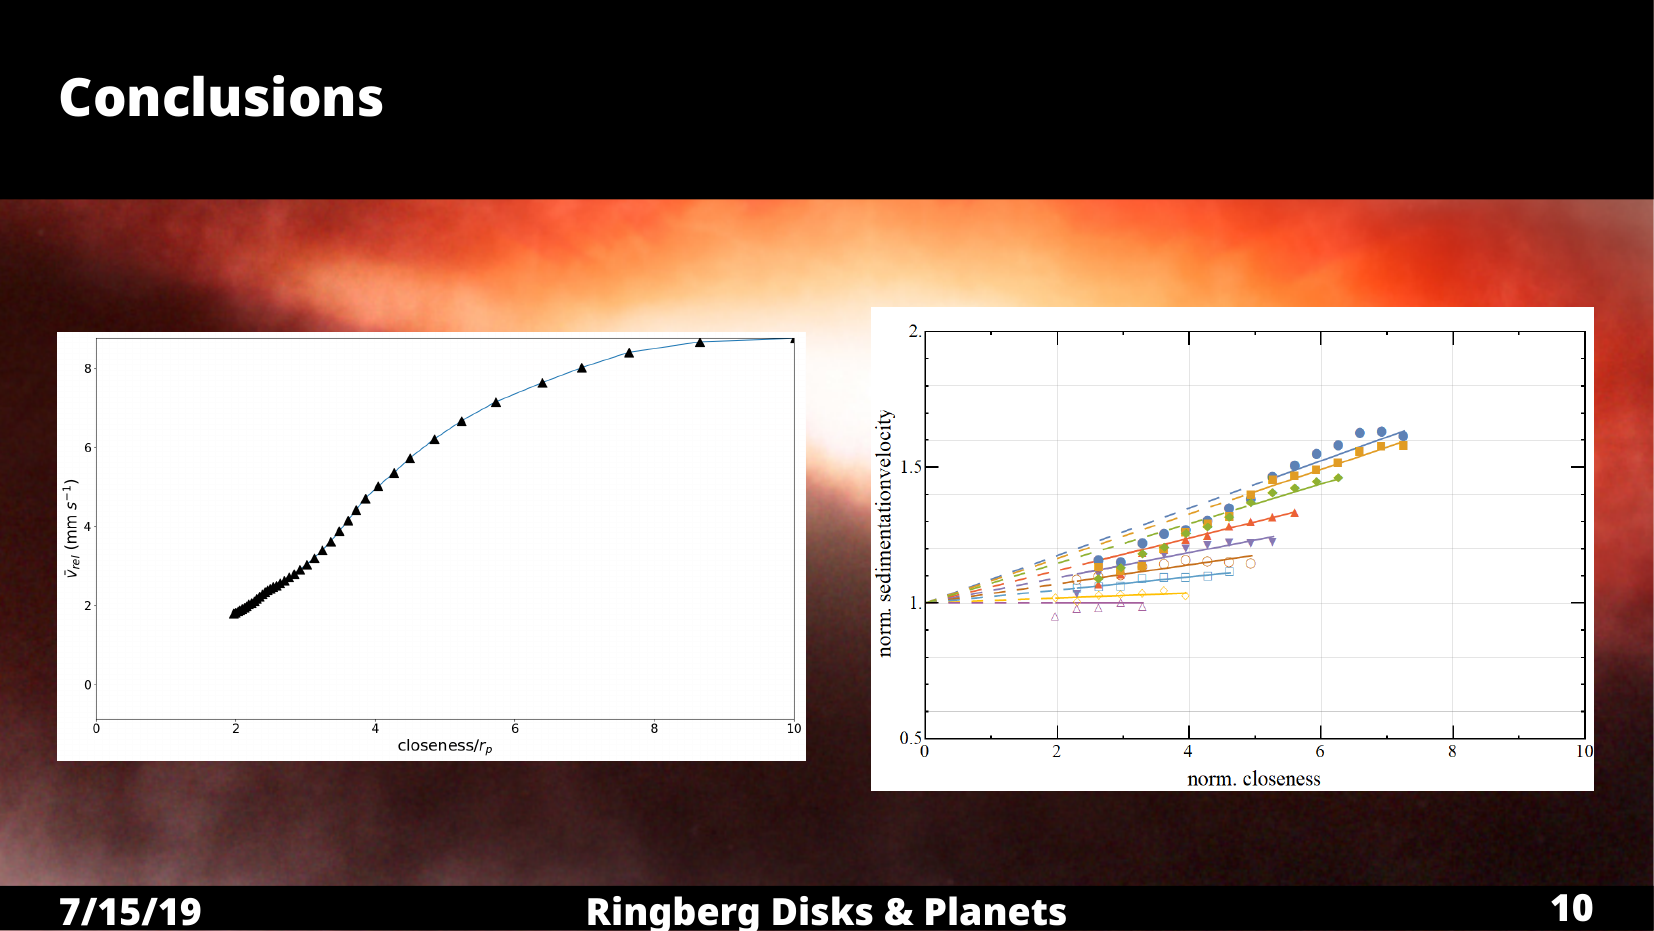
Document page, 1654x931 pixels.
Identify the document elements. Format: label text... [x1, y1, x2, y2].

picture [0, 200, 1654, 885]
title Conclusions [59, 37, 1595, 155]
